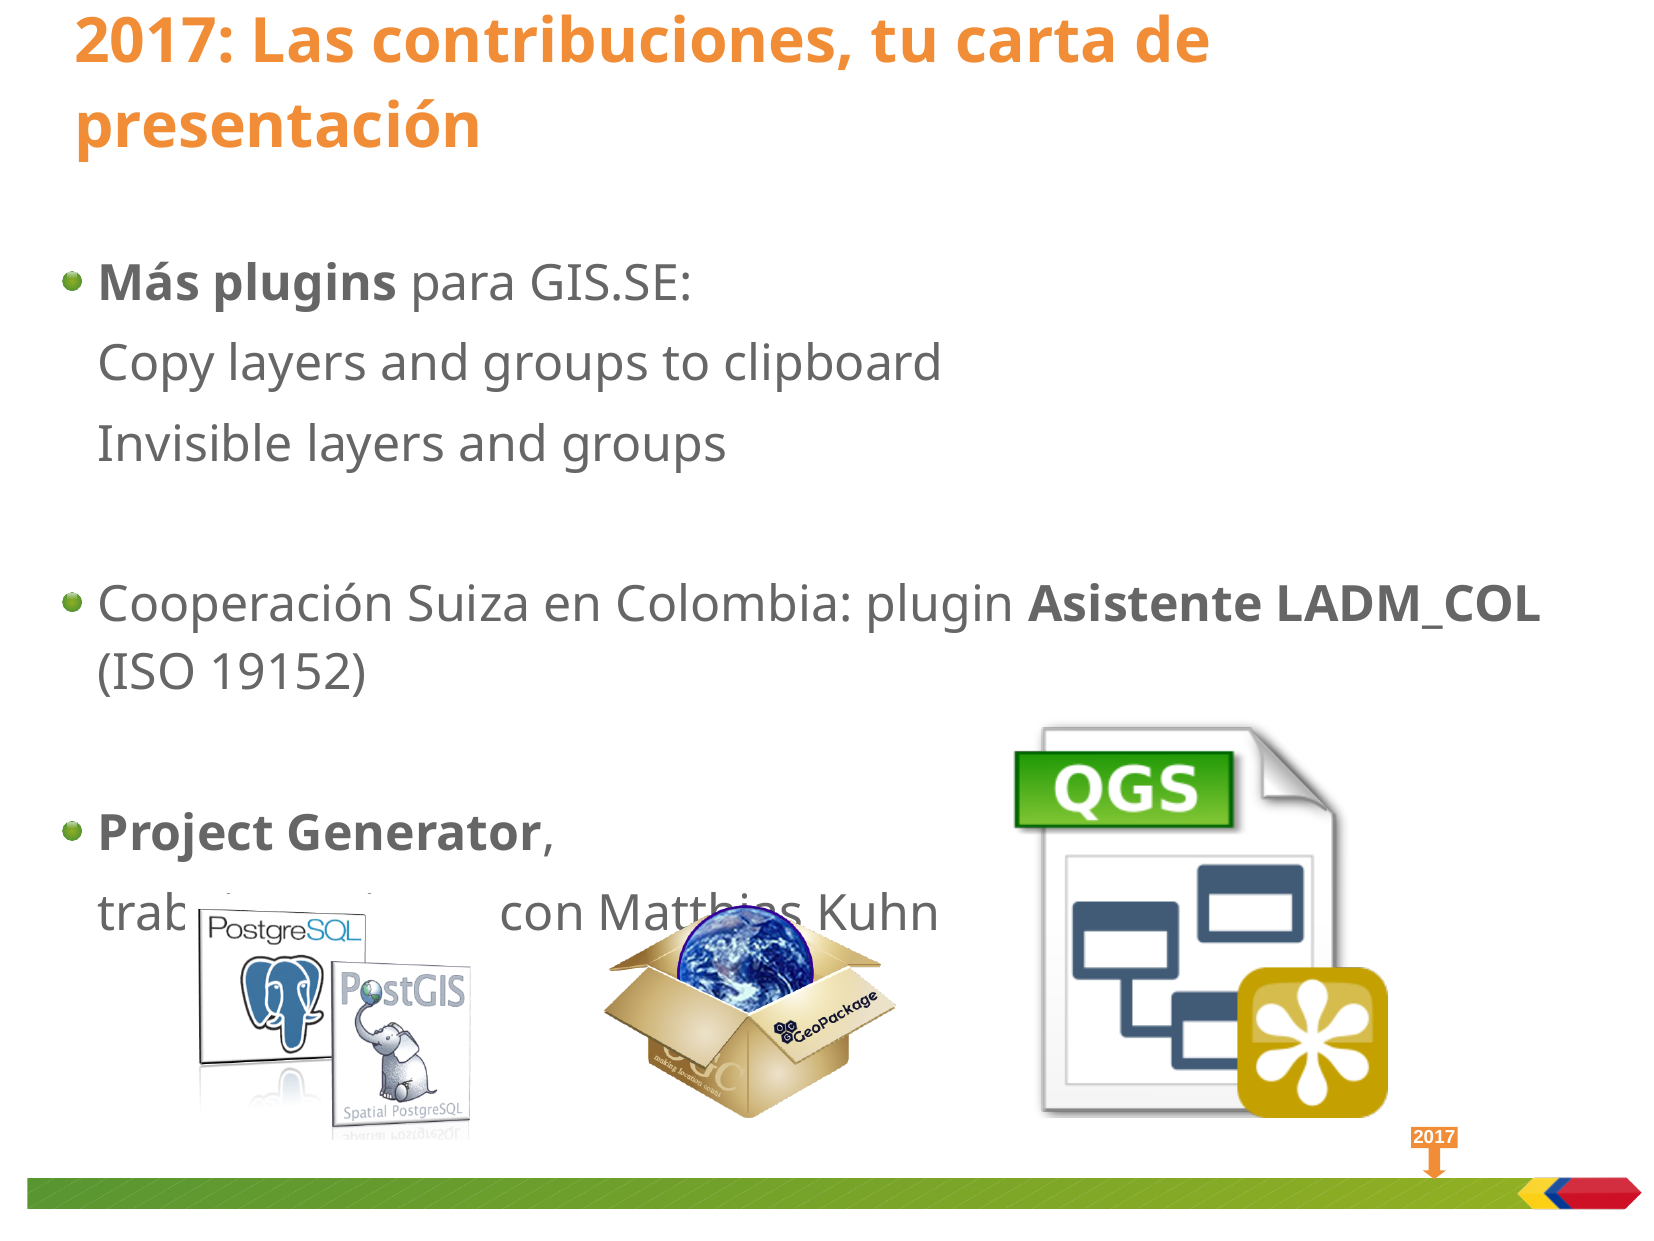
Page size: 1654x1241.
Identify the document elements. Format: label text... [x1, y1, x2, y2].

picture [1517, 1131, 1642, 1241]
picture [185, 894, 498, 1140]
text_box [27, 1178, 1532, 1209]
picture [604, 899, 896, 1118]
picture [987, 717, 1388, 1118]
title 2017: Las contribuciones, tu carta de presentación [74, 45, 1599, 118]
text_box Más plugins para GIS.SE: Copy layers and groups to clipboard Invisible layers and groups Cooperación Suiza en Colombia: plugin Asistente LADM_COL (ISO 19152) Project Generator, trabajo conjunto con Matthias Kuhn [46, 159, 1605, 1118]
text_box 2017 [1411, 1126, 1458, 1180]
